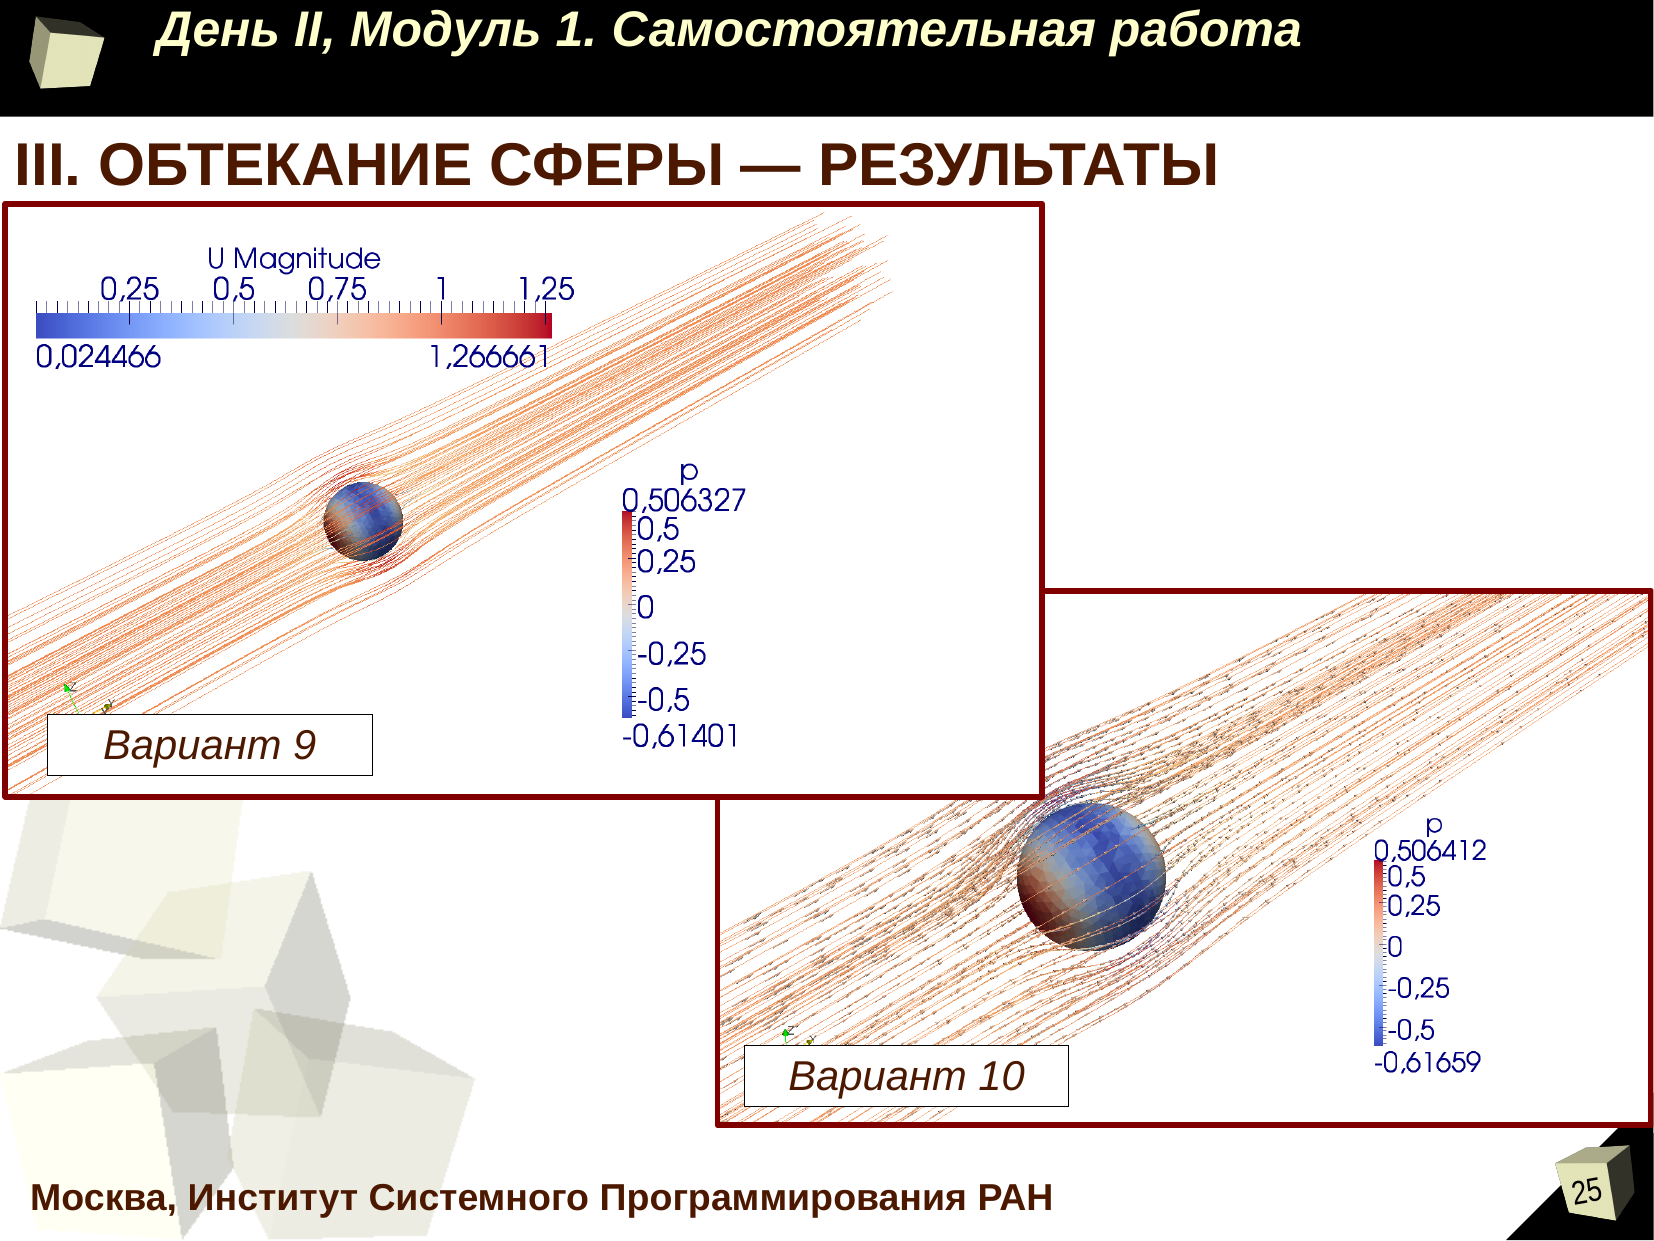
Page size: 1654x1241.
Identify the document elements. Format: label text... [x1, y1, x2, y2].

picture [464, 1193, 472, 1198]
picture [8, 206, 1040, 794]
text_box Вариант 9 [47, 714, 373, 776]
picture [720, 594, 1648, 1123]
text_box III. ОБТЕКАНИЕ СФЕРЫ — РЕЗУЛЬТАТЫ [0, 123, 1654, 213]
text_box Вариант 10 [744, 1045, 1069, 1107]
picture [0, 726, 477, 1241]
